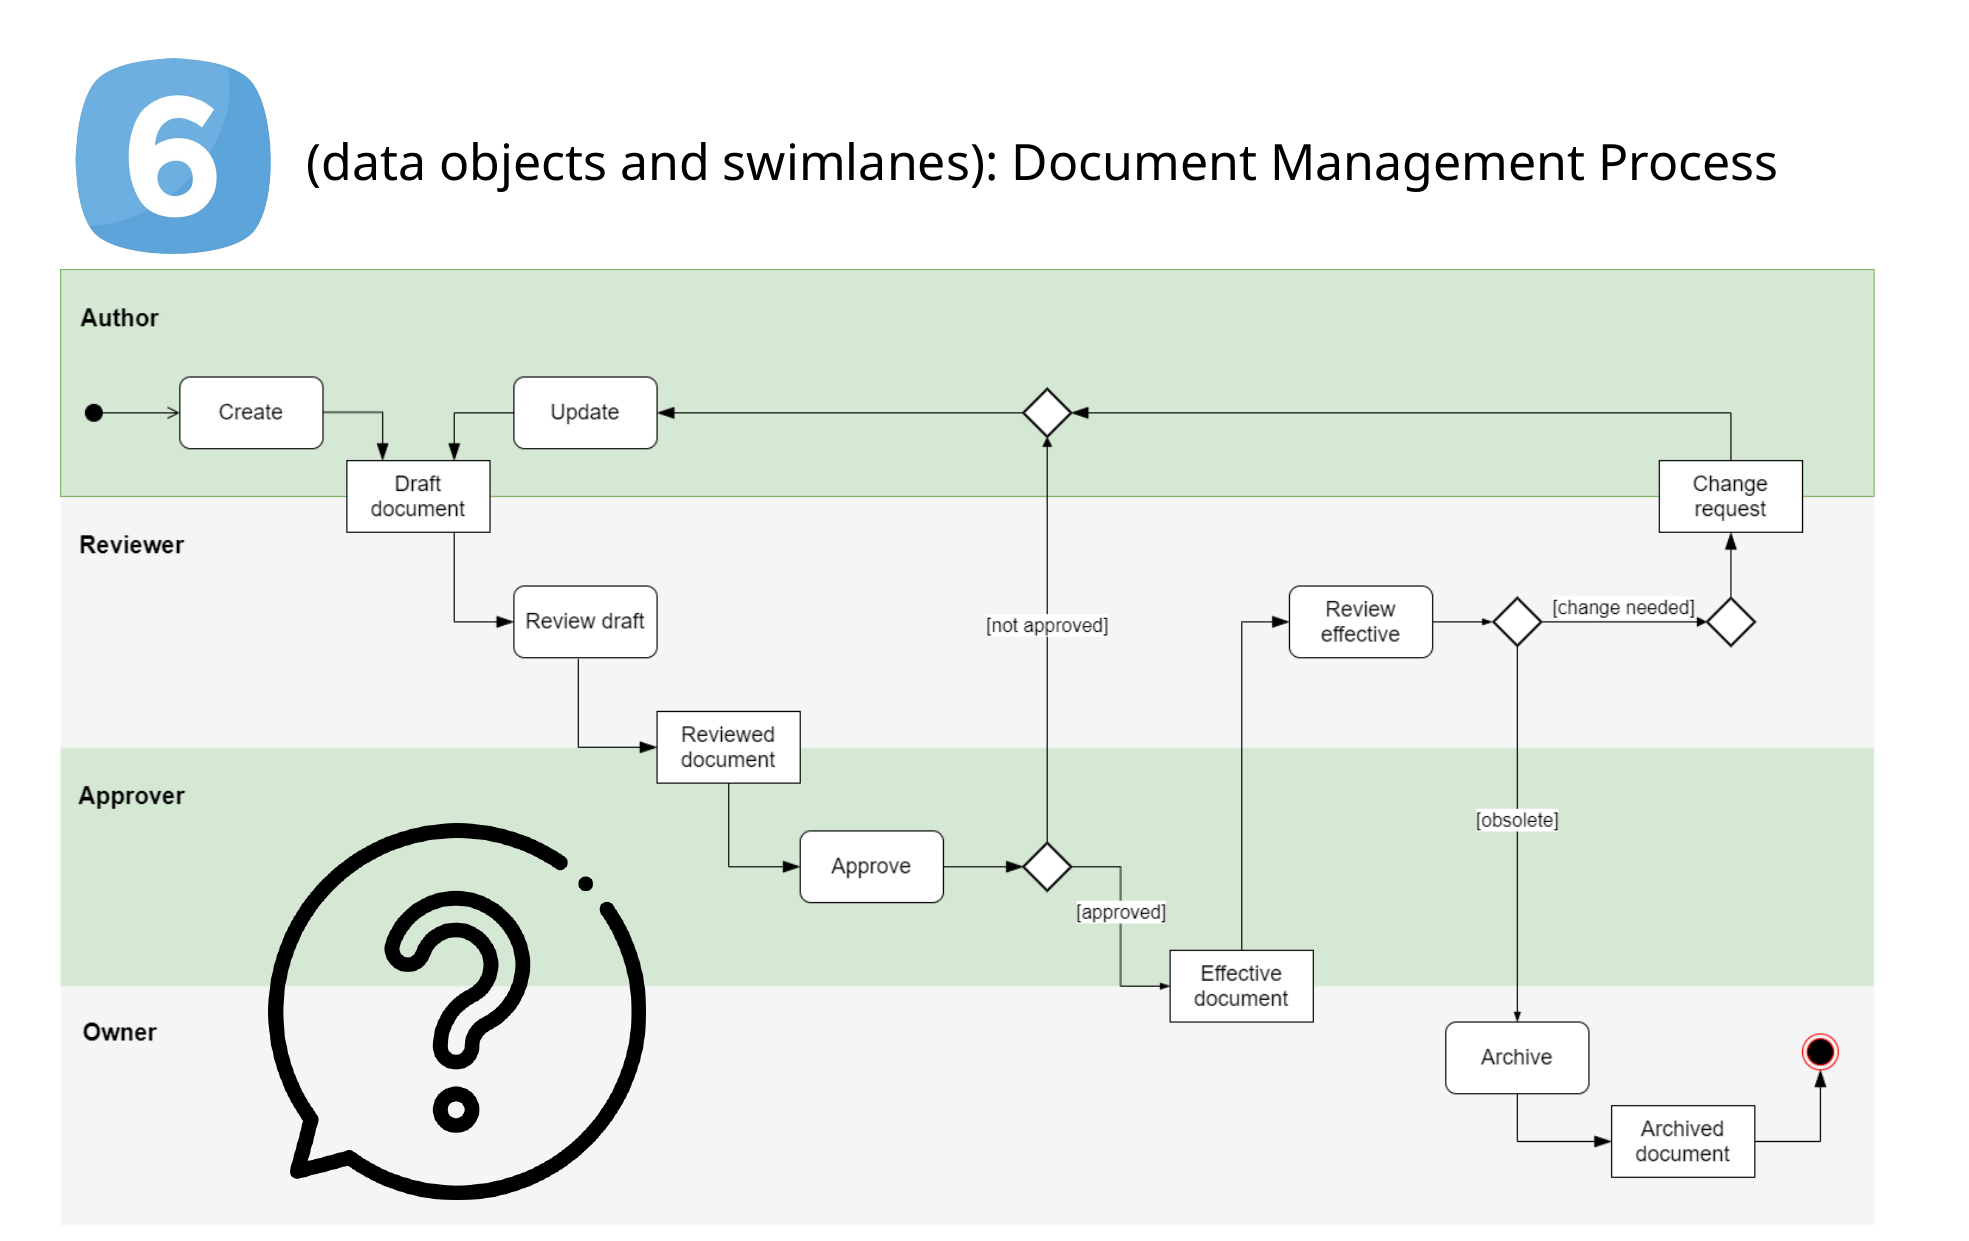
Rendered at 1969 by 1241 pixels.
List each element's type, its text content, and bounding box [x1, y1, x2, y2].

picture [60, 269, 1876, 1227]
picture [75, 58, 271, 254]
text_box (data objects and swimlanes): Document Management Process [300, 96, 1921, 226]
